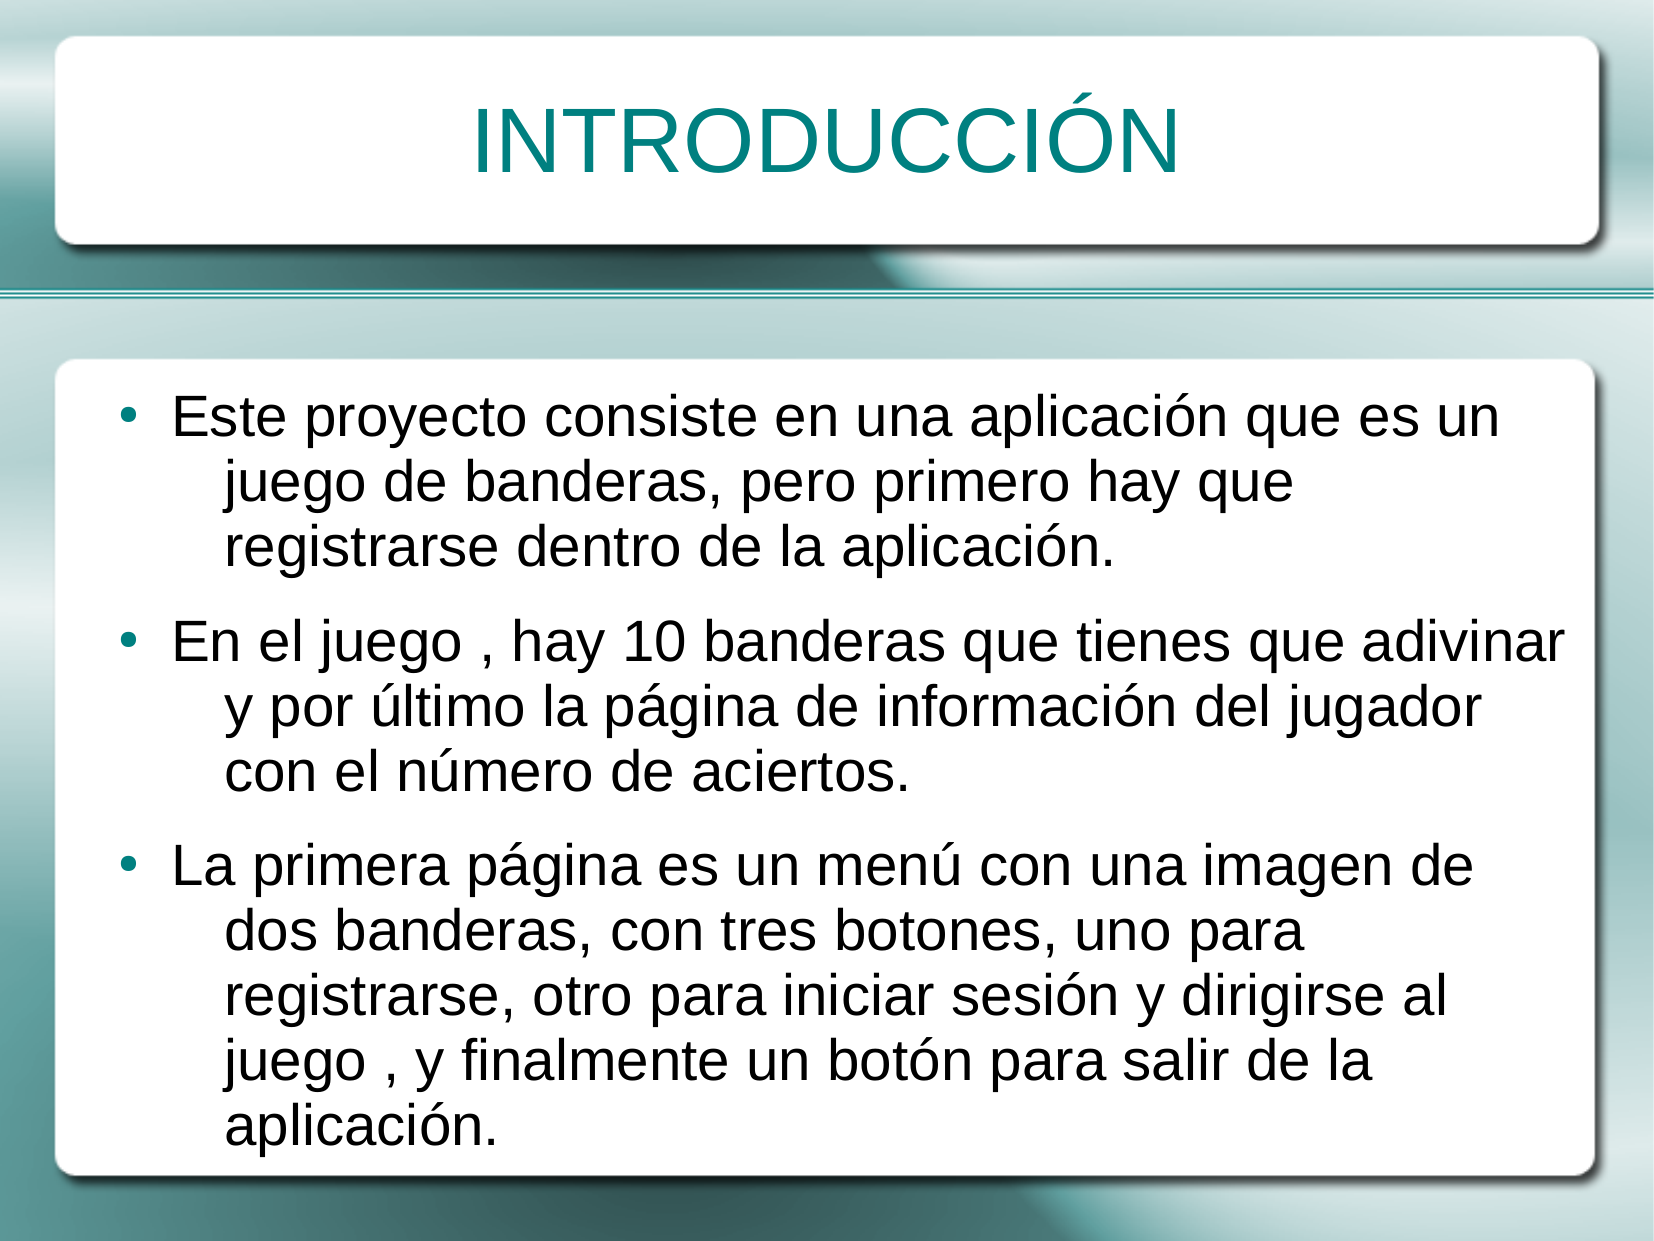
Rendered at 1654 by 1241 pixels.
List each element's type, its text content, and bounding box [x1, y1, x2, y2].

list Este proyecto consiste en una aplicación que es un juego de banderas, pero primero hay que registrarse dentro de la aplicación. En el juego , hay 10 banderas que tienes que adivinar y por último la página de información del jugador con el número de aciertos. La primera página es un menú con una imagen de dos banderas, con tres botones, uno para registrarse, otro para iniciar sesión y dirigirse al juego , y finalmente un botón para salir de la aplicación. [82, 383, 1571, 1159]
title INTRODUCCIÓN [82, 37, 1571, 245]
picture [0, 0, 1654, 1241]
